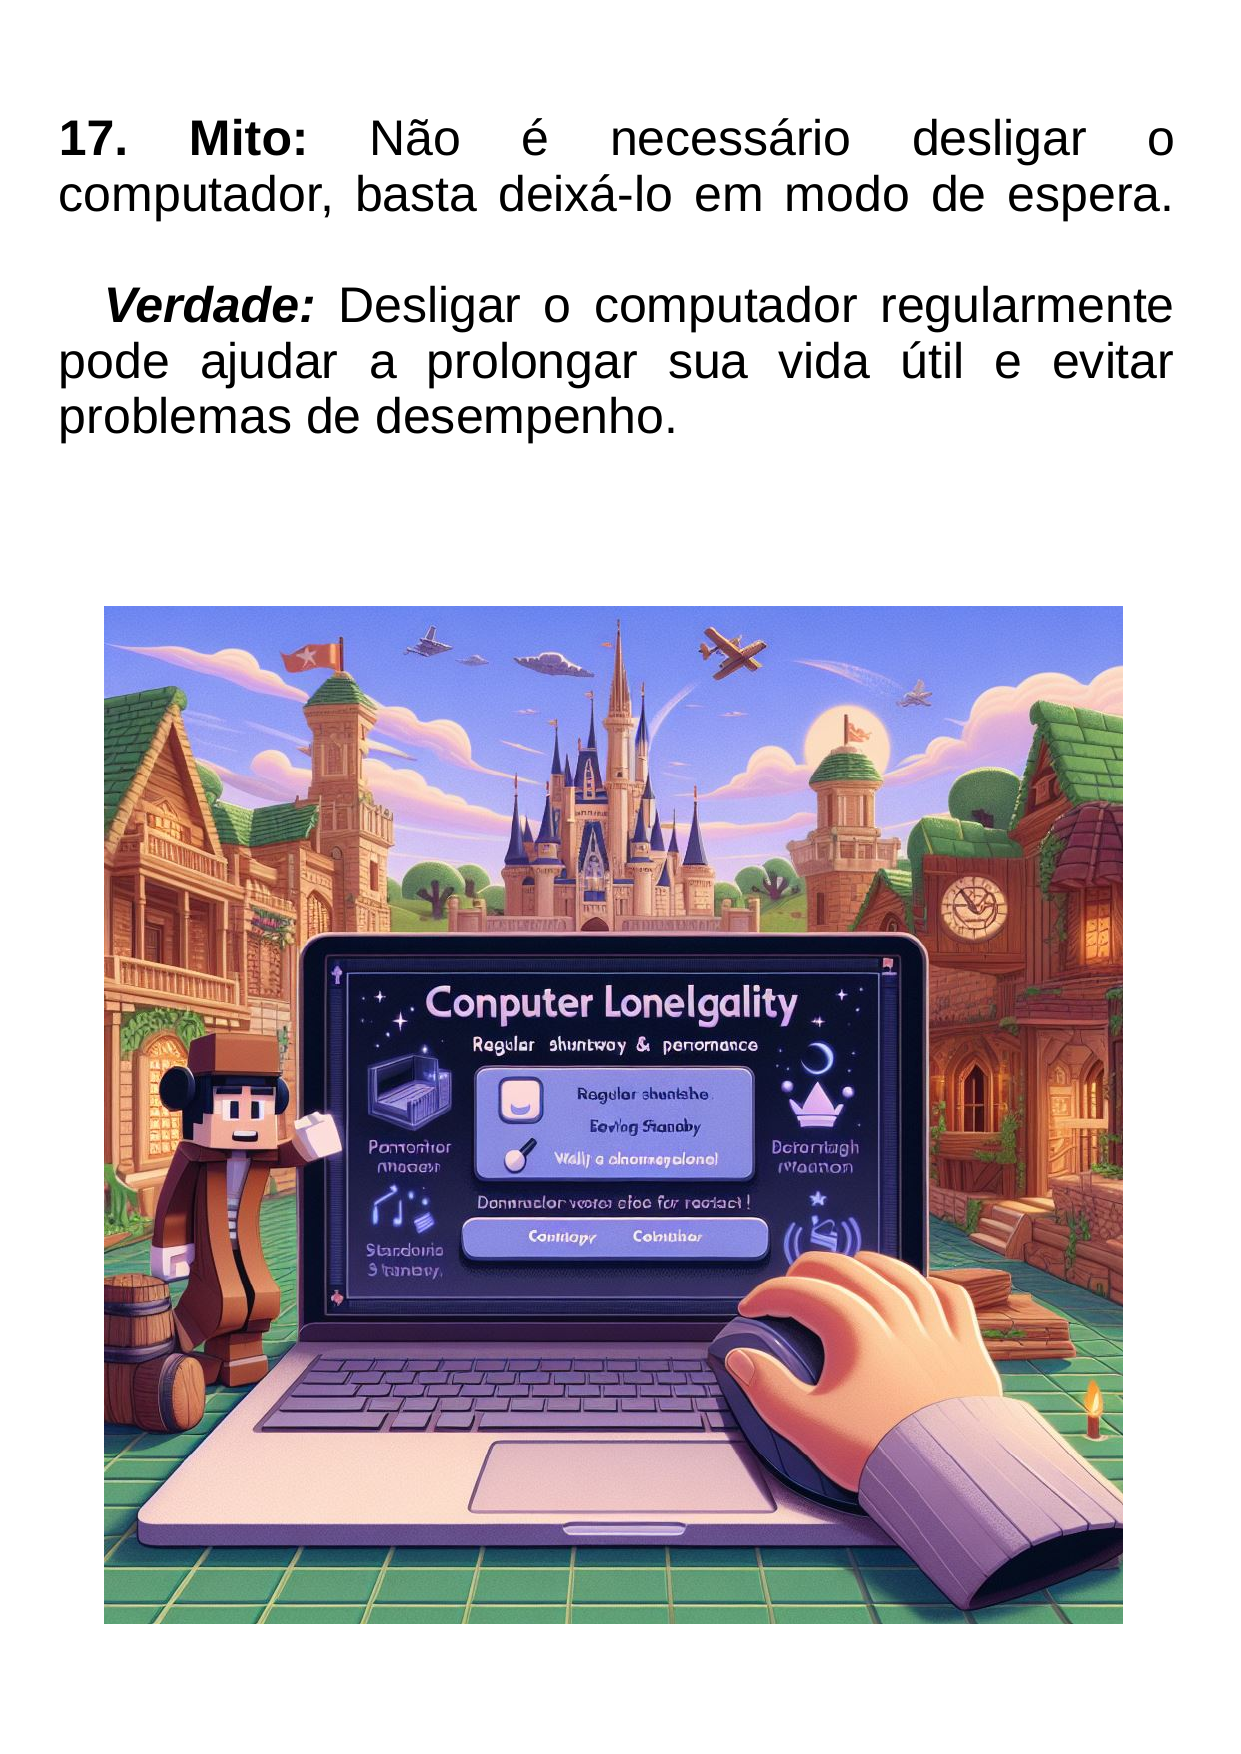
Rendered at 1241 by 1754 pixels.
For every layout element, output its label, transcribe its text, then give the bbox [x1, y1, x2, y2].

picture [104, 606, 1123, 1625]
title 17. Mito: Não é necessário desligar o computador, basta deixá-lo em modo de espera. Verdade: Desligar o computador regularmente pode ajudar a prolongar sua vida útil e evitar problemas de desempenho. [59, 110, 1176, 445]
